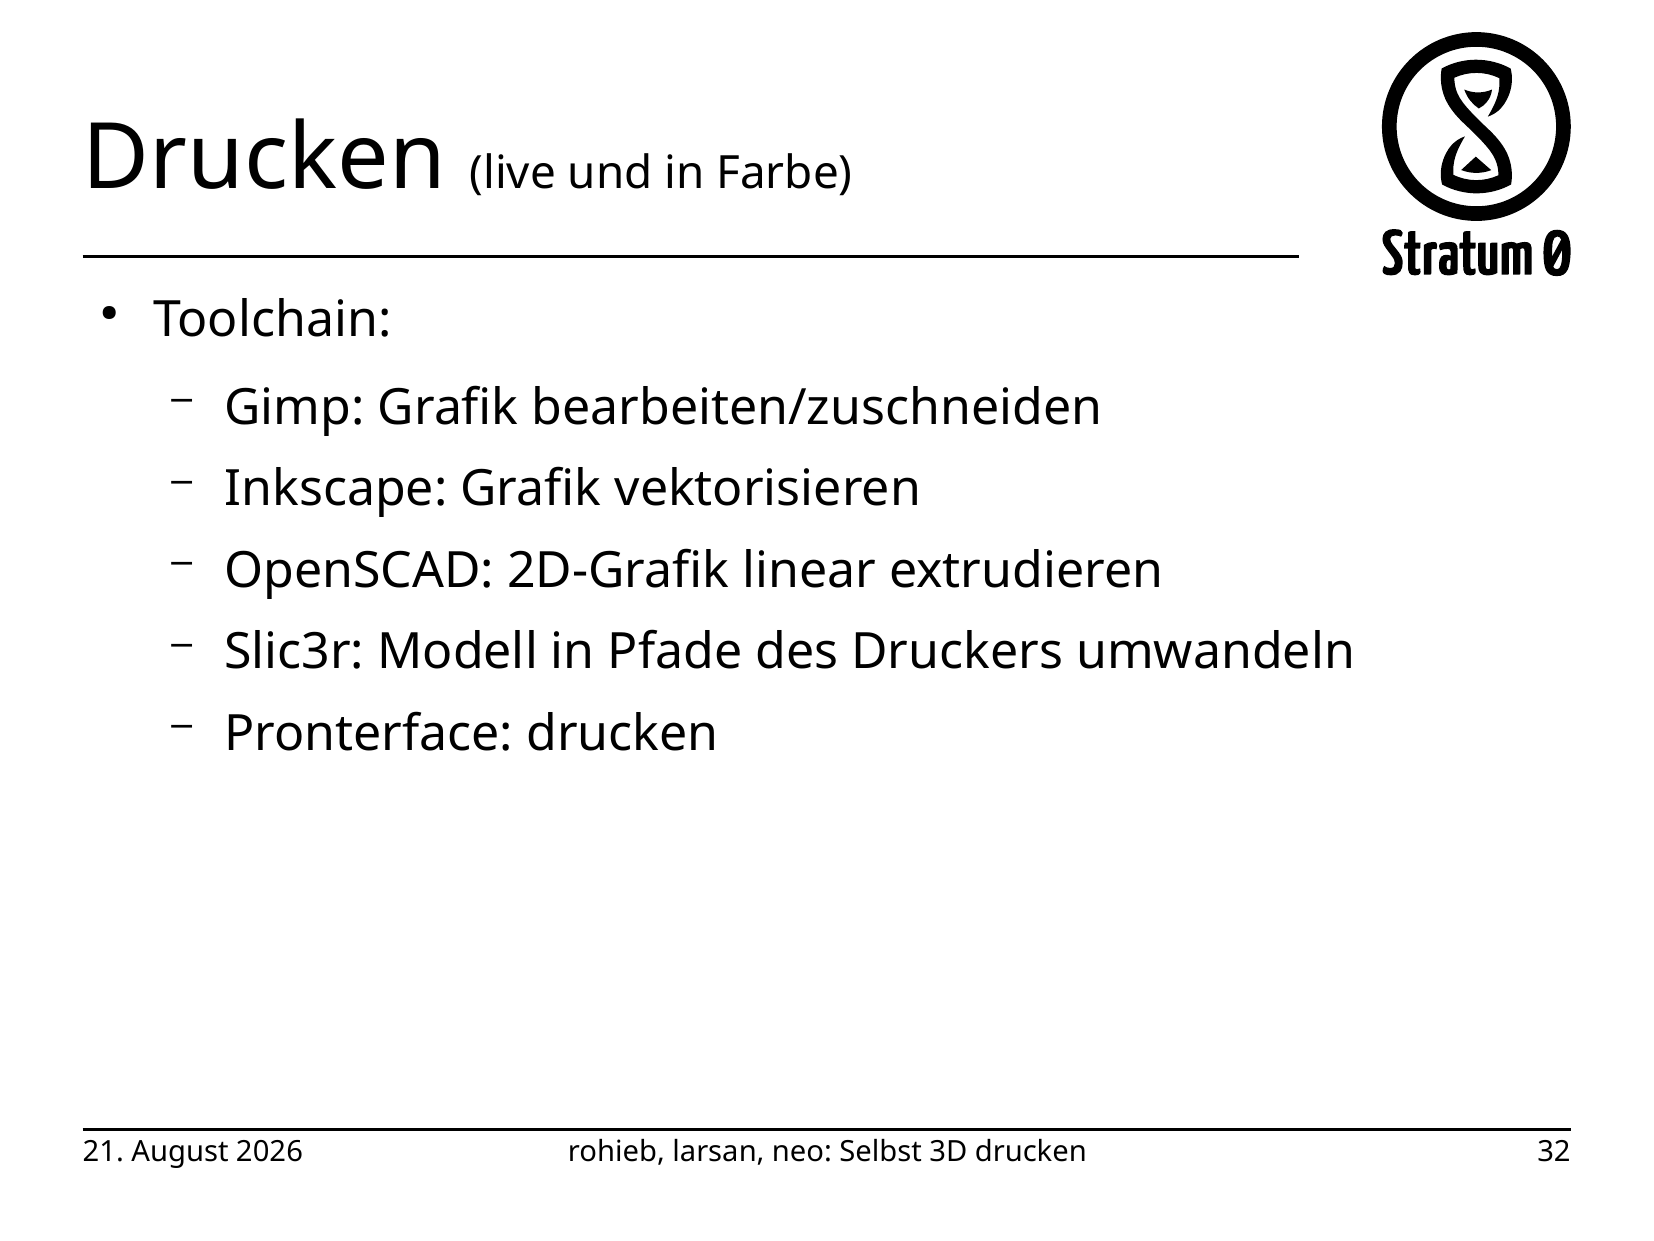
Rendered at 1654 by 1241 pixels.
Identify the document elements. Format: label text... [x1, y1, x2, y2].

title Drucken (live und in Farbe) [82, 49, 1300, 257]
list Toolchain: Gimp: Grafik bearbeiten/zuschneiden Inkscape: Grafik vektorisieren OpenSCAD: 2D-Grafik linear extrudieren Slic3r: Modell in Pfade des Druckers umwandeln Pronterface: drucken [82, 290, 1538, 1010]
